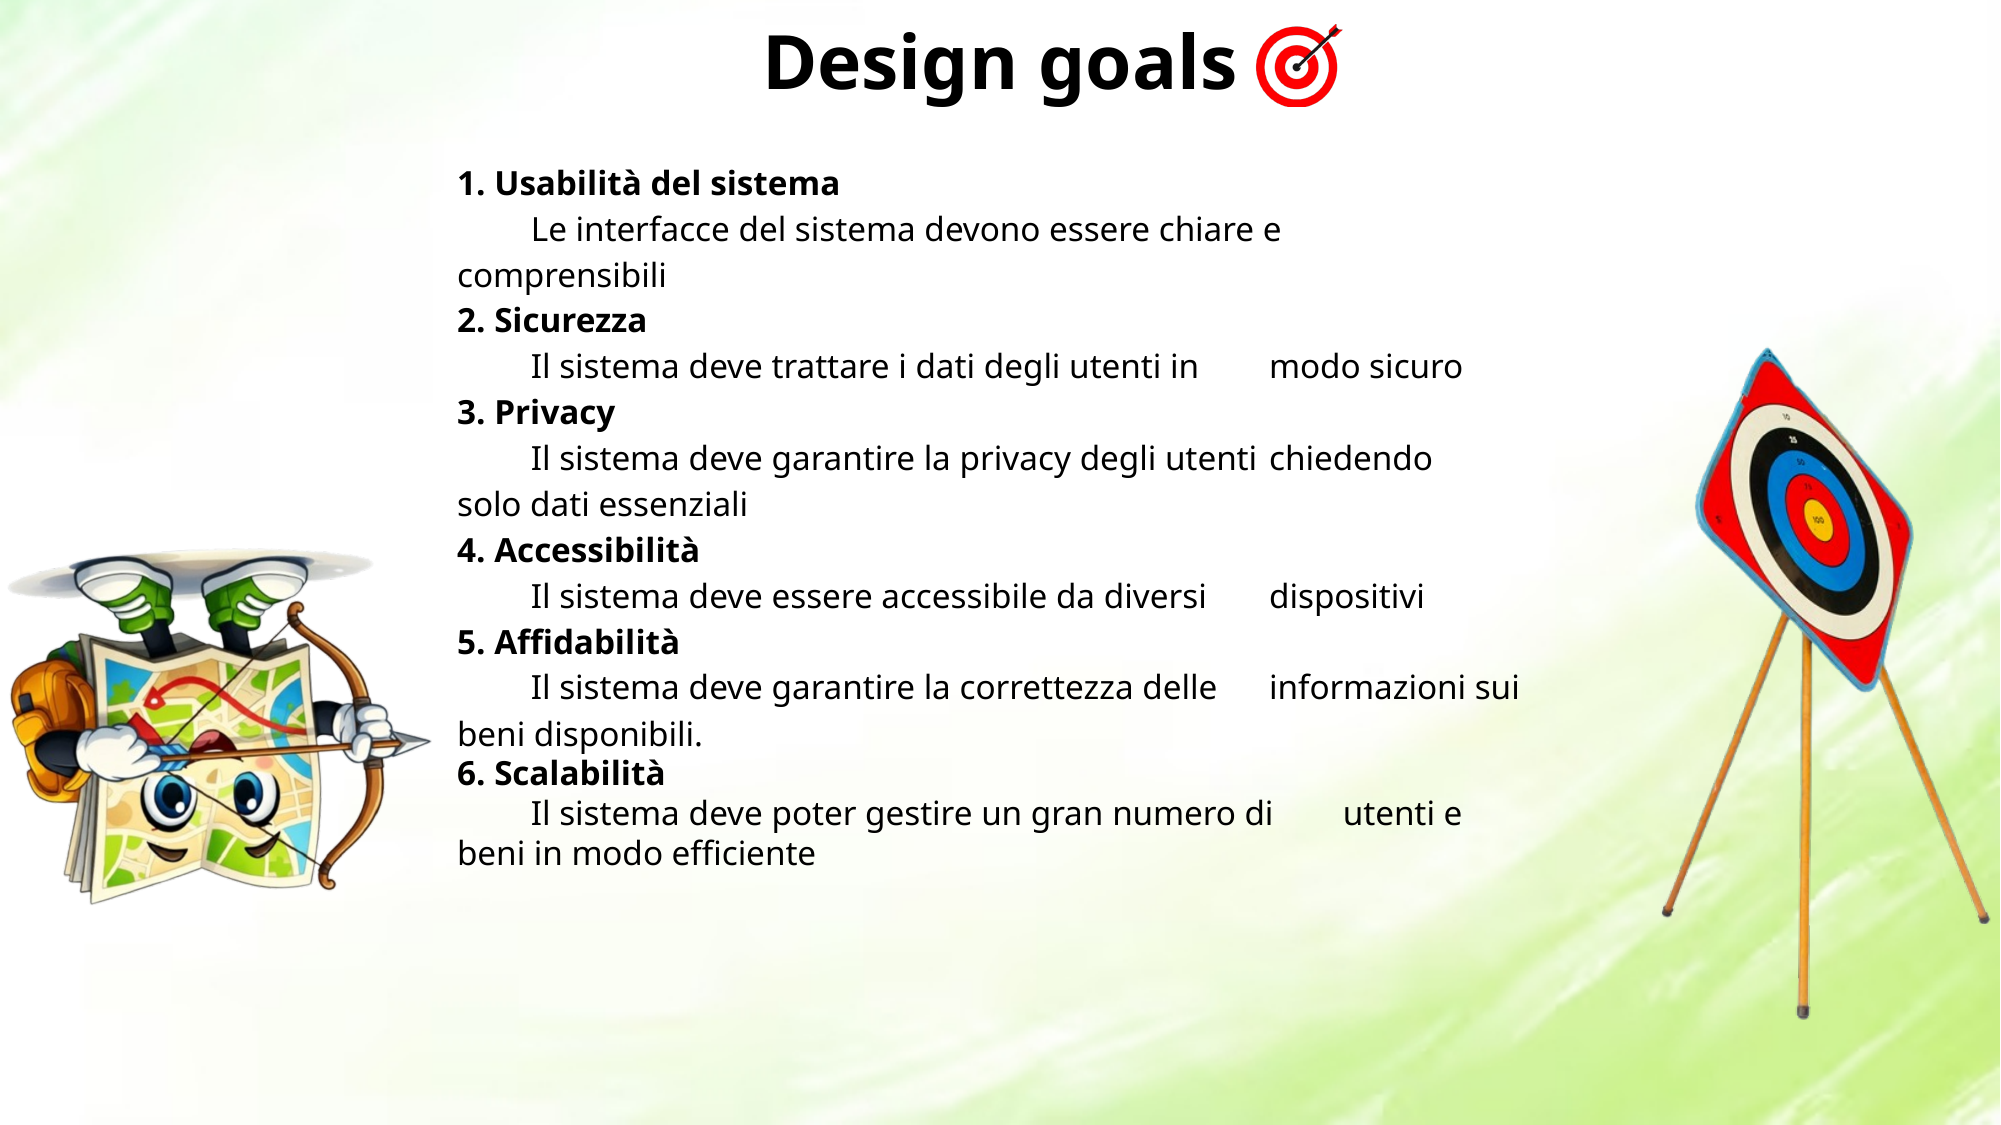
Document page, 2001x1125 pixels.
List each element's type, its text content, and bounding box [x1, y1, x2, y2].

text_box 1. Usabilità del sistema Le interfacce del sistema devono essere chiare e comprensibili 2. Sicurezza Il sistema deve trattare i dati degli utenti in modo sicuro 3. Privacy Il sistema deve garantire la privacy degli utenti chiedendo solo dati essenziali 4. Accessibilità Il sistema deve essere accessibile da diversi dispositivi 5. Affidabilità Il sistema deve garantire la correttezza delle informazioni sui beni disponibili. 6. Scalabilità Il sistema deve poter gestire un gran numero di utenti e beni in modo efficiente [442, 148, 1558, 959]
picture [0, 0, 2000, 1125]
text_box Design goals [494, 7, 1506, 113]
